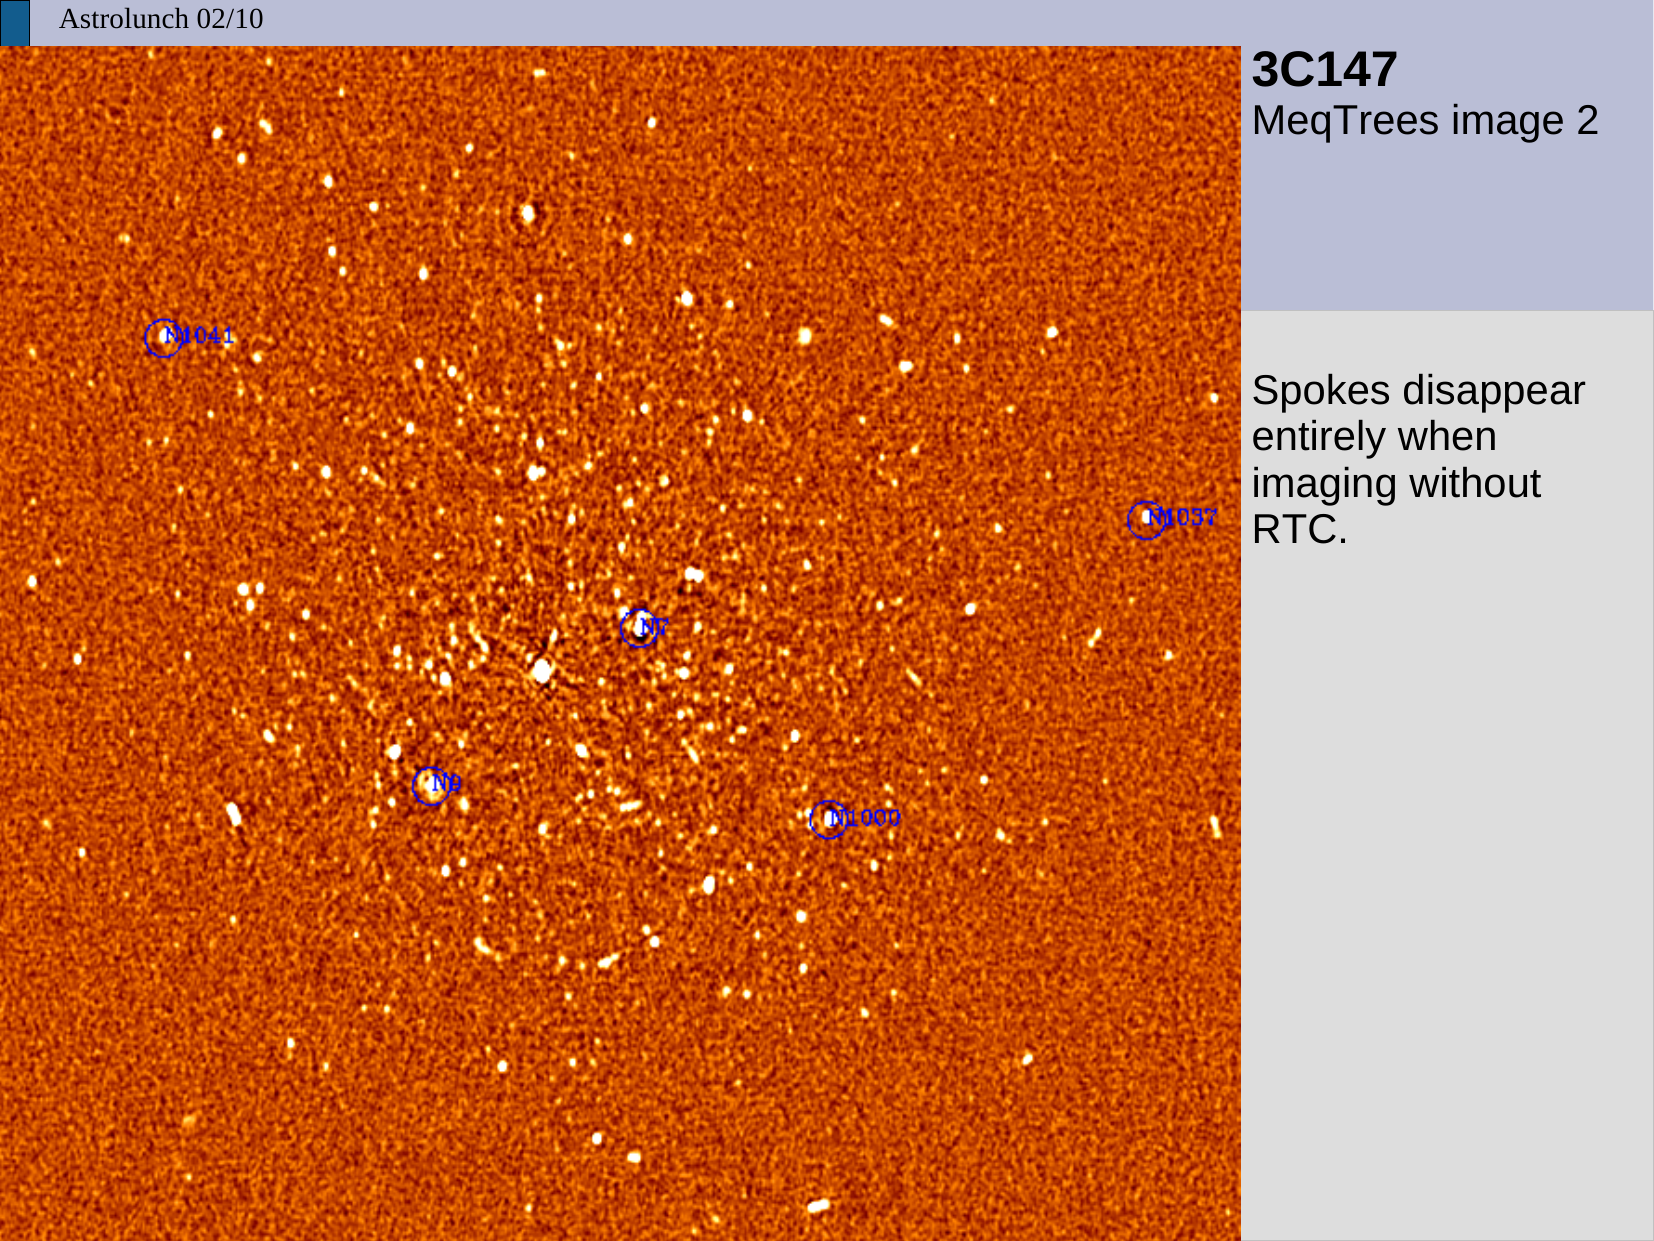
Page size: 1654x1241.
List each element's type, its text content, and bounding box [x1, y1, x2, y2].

list 3C147 MeqTrees image 2 Spokes disappear entirely when imaging without RTC. [1251, 41, 1645, 1111]
picture [0, 46, 1241, 1241]
